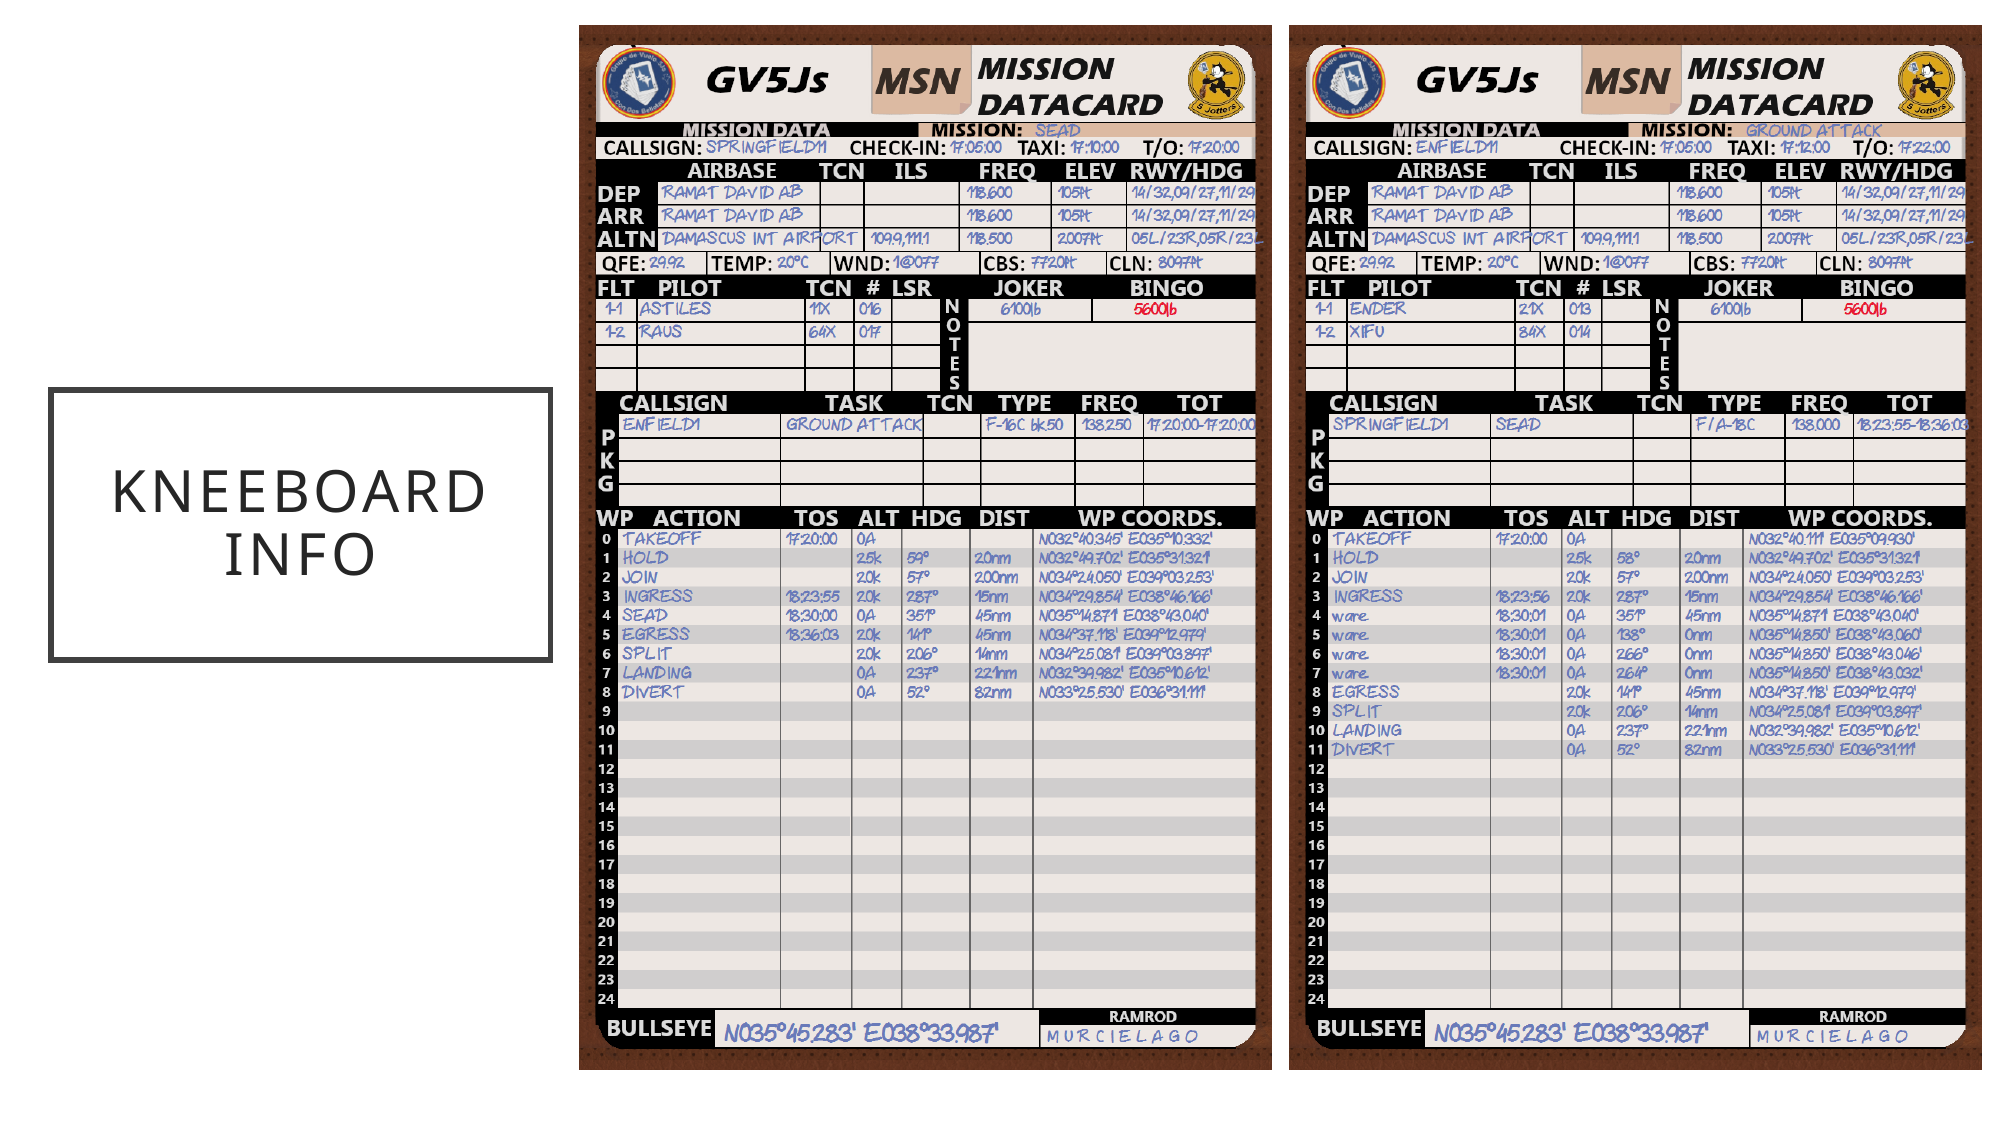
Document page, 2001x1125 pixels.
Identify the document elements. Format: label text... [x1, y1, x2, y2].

title KNEEBOARD INFO [51, 389, 551, 661]
picture [579, 25, 1272, 1071]
picture [1289, 25, 1982, 1071]
